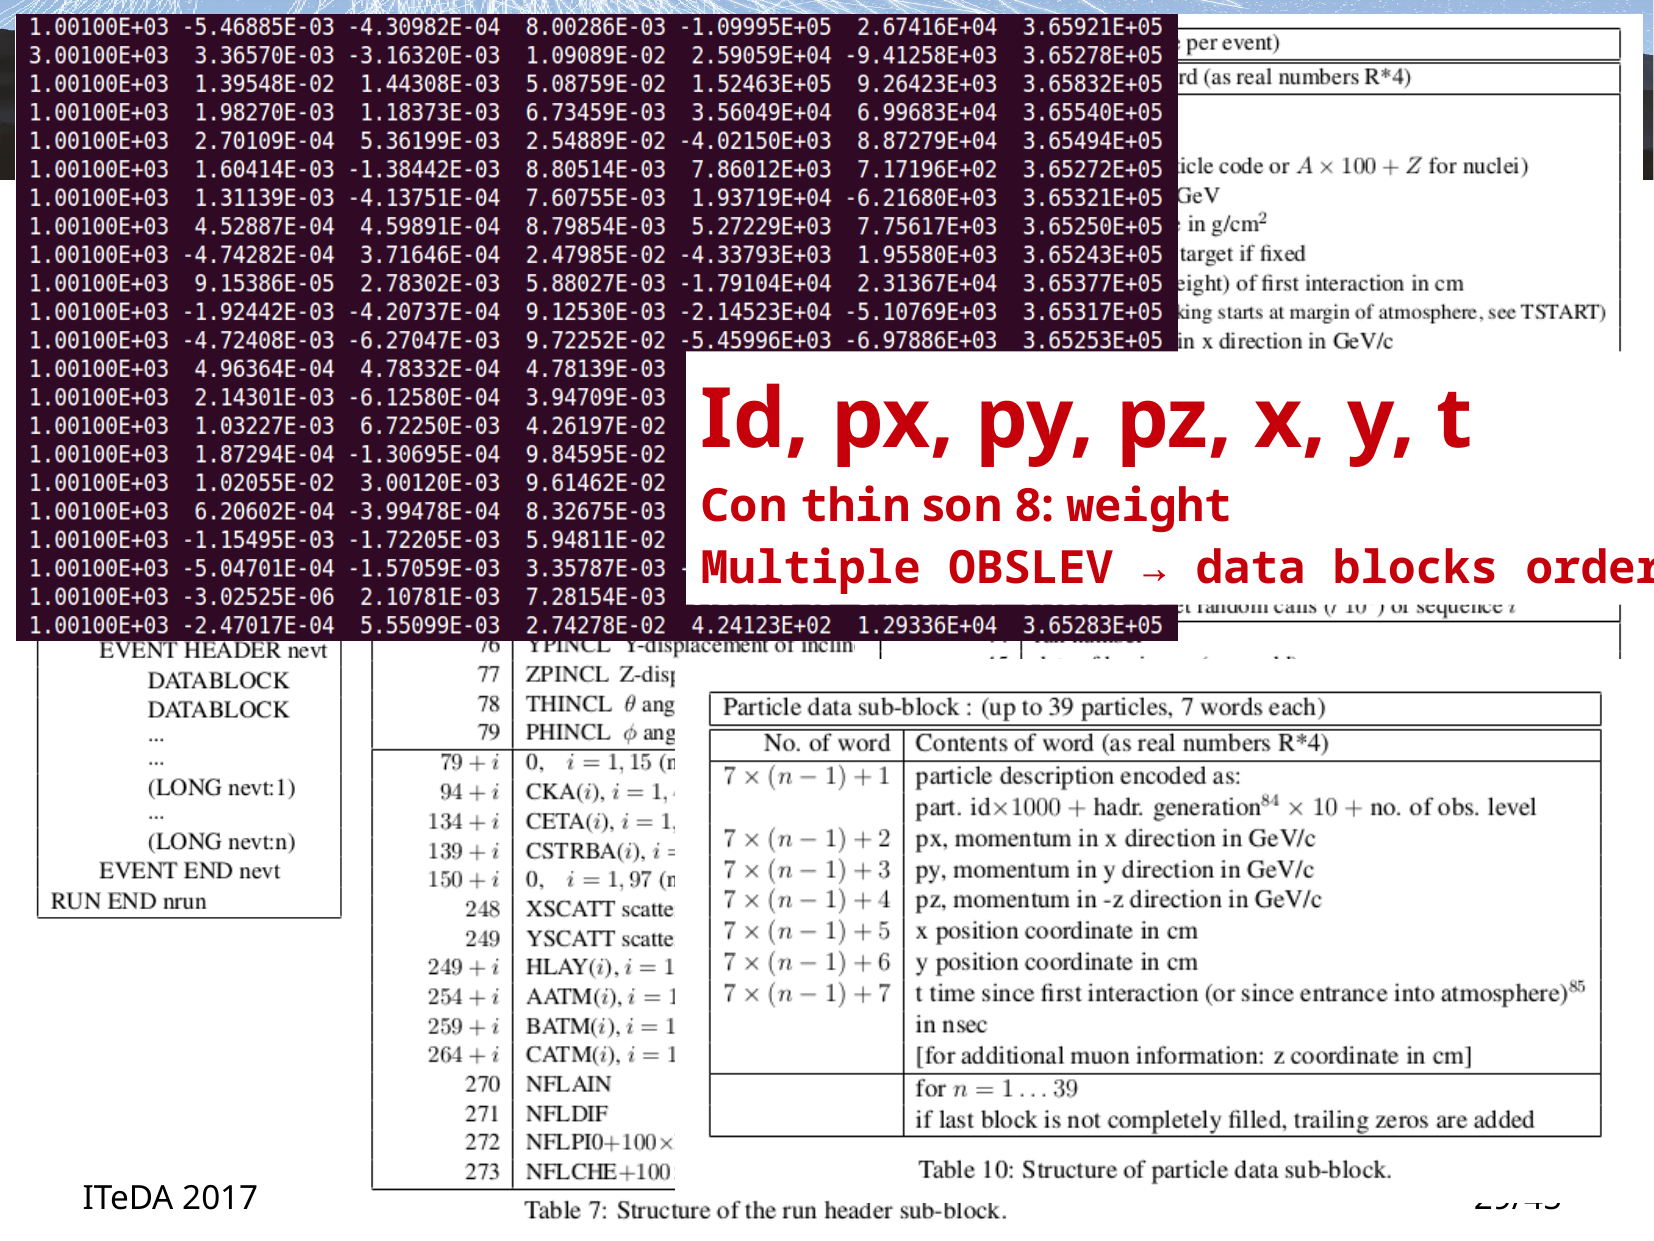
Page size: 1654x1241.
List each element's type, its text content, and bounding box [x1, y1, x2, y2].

picture [0, 0, 1654, 1239]
text_box Id, px, py, pz, x, y, t Con thin son 8: weight Multiple OBSLEV → data blocks ordered [686, 351, 1650, 556]
